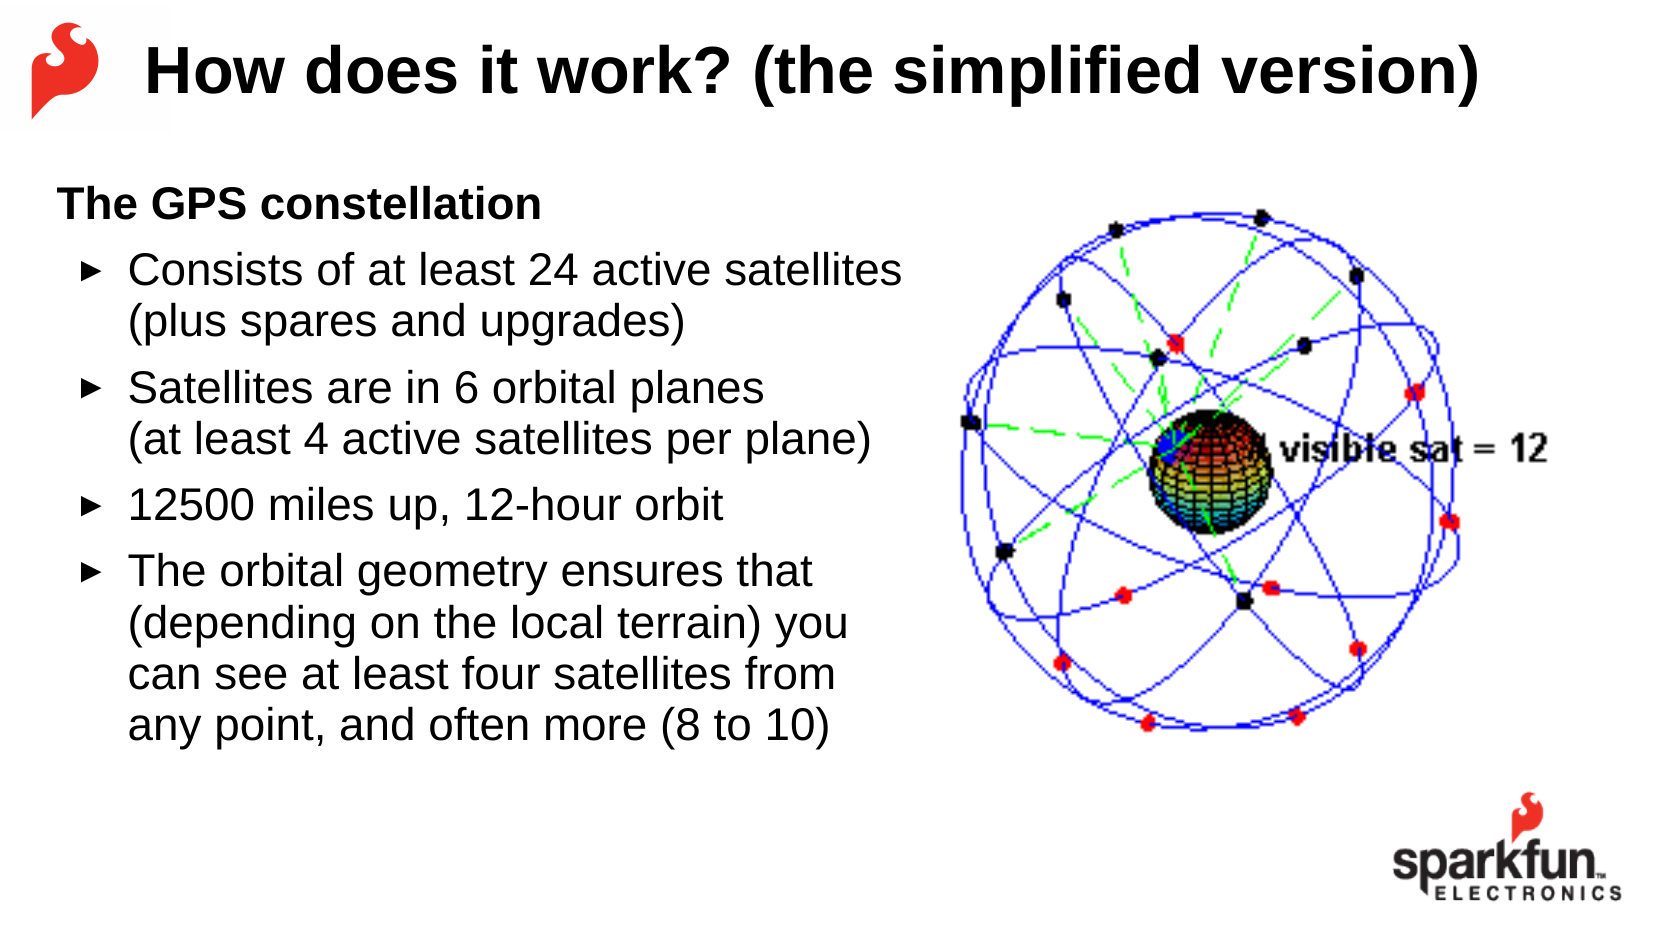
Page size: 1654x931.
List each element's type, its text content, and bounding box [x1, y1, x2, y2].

picture [927, 193, 1651, 926]
picture [0, 5, 171, 133]
title How does it work? (the simplified version) [144, 33, 1509, 109]
list The GPS constellation Consists of at least 24 active satellites (plus spares and upgrades) Satellites are in 6 orbital planes (at least 4 active satellites per plane) 12500 miles up, 12-hour orbit The orbital geometry ensures that (depending on the local terrain) you can see at least four satellites from any point, and often more (8 to 10) [0, 177, 914, 853]
